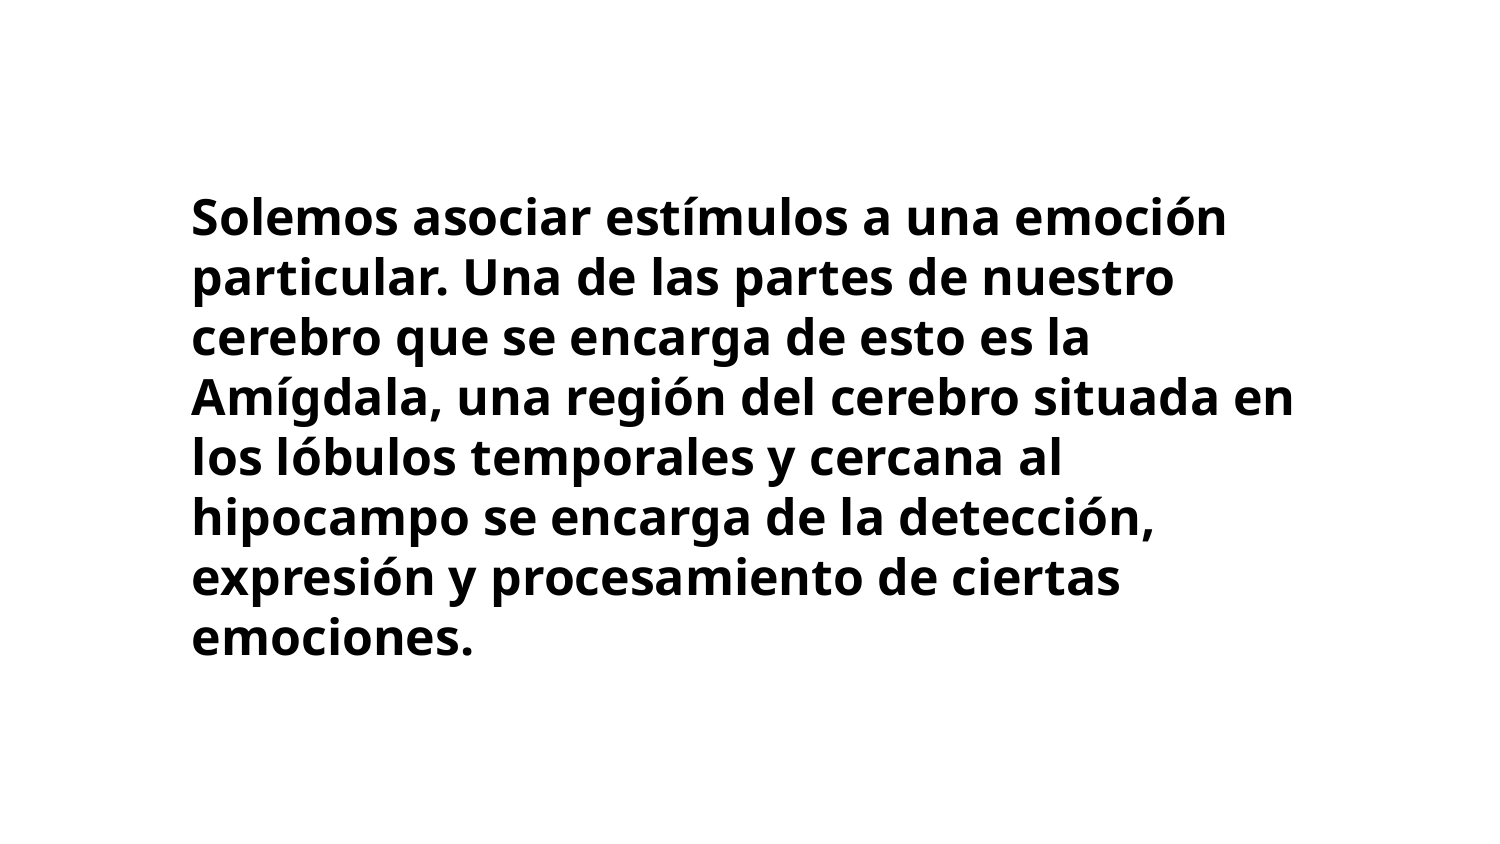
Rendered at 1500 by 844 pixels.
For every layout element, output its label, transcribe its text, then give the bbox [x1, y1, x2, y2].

text_box Solemos asociar estímulos a una emoción particular. Una de las partes de nuestro cerebro que se encarga de esto es la Amígdala, una región del cerebro situada en los lóbulos temporales y cercana al hipocampo se encarga de la detección, expresión y procesamiento de ciertas emociones. [177, 247, 1323, 603]
